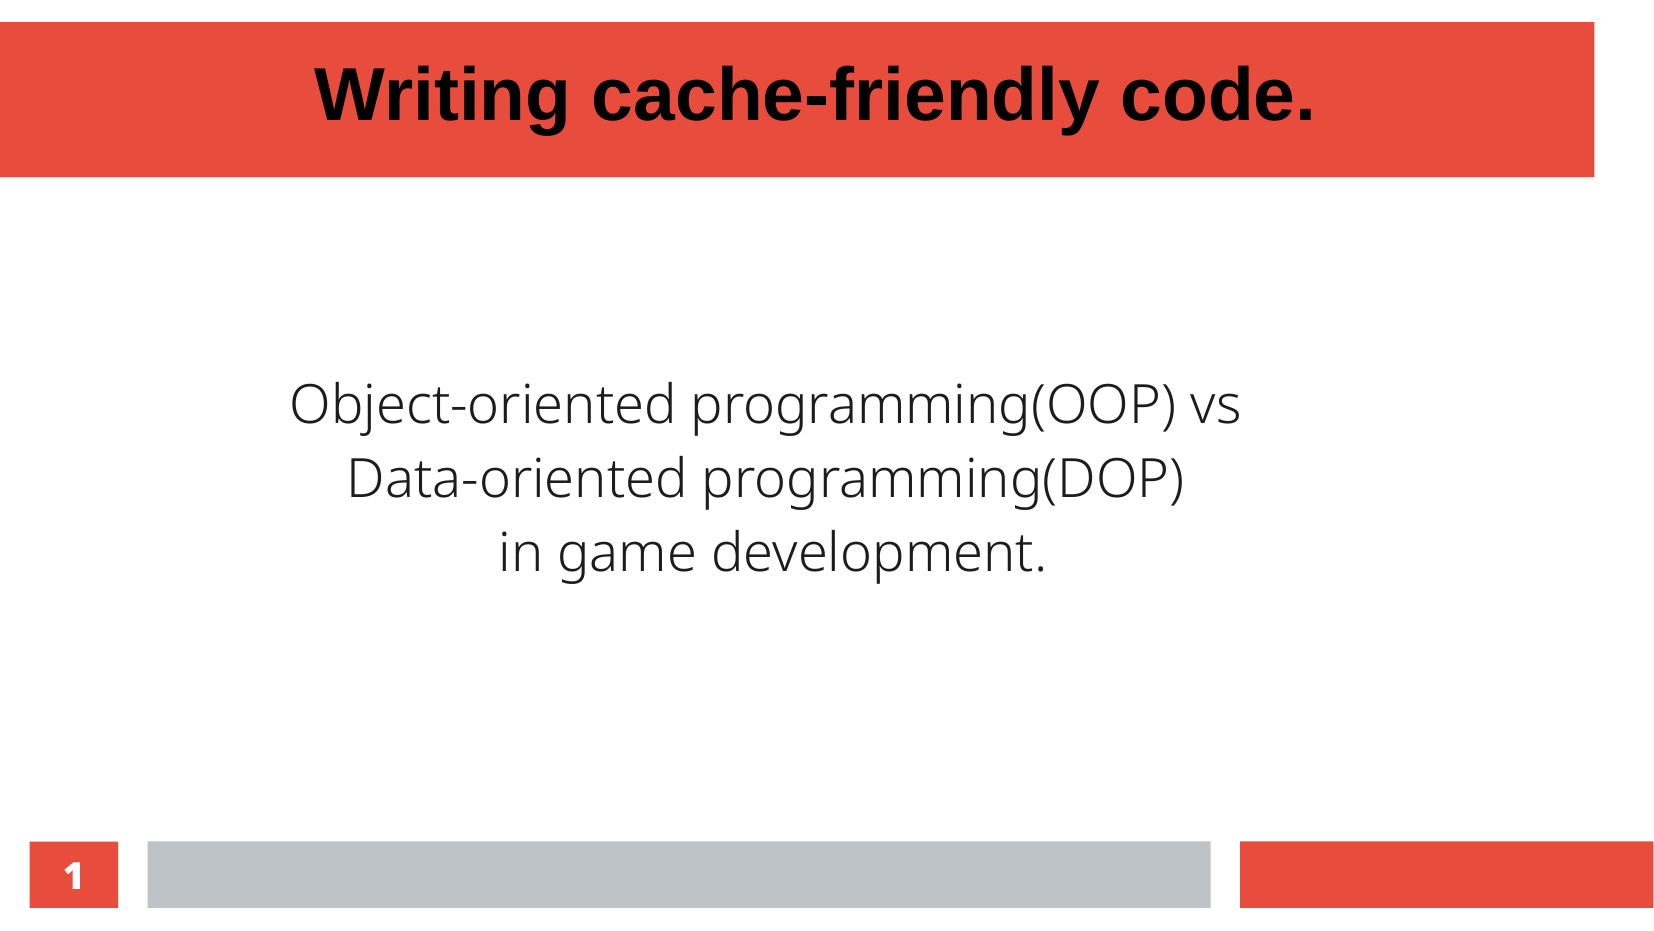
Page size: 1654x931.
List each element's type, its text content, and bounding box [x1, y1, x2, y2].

text_box Object-oriented programming(OOP) vs Data-oriented programming(DOP) in game development. [289, 365, 1381, 556]
text_box Writing cache-friendly code. [300, 45, 1336, 144]
